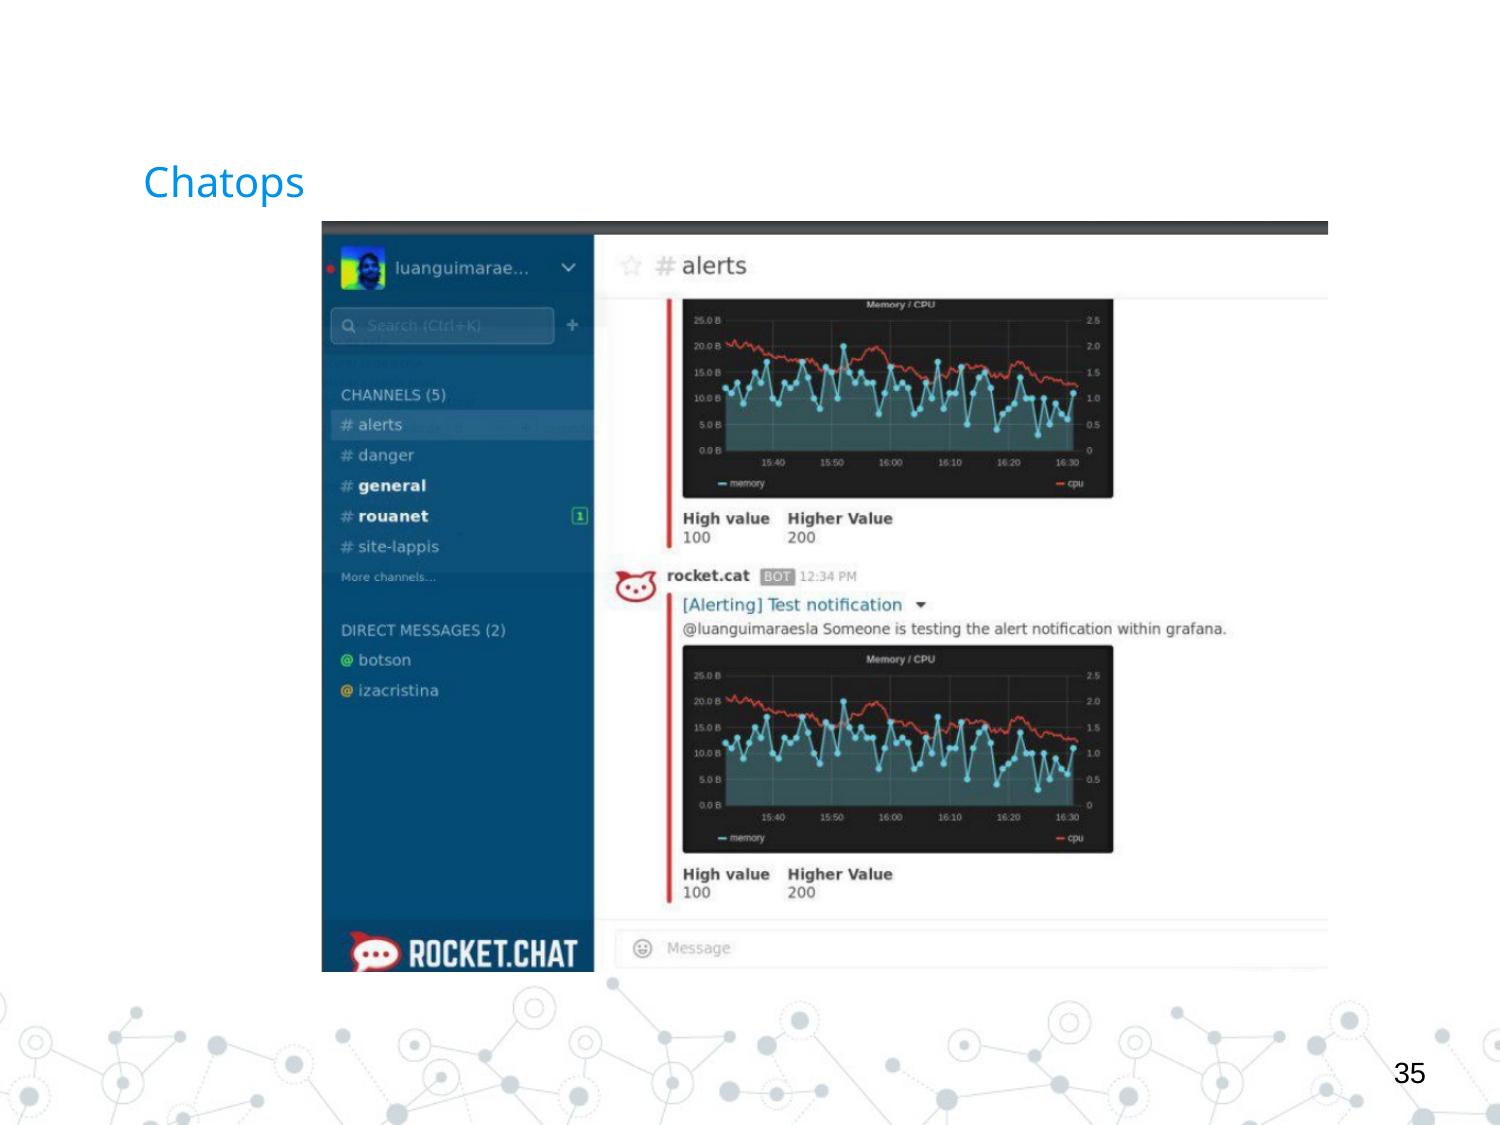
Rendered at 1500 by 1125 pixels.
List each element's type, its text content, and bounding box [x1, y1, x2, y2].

title Chatops [128, 67, 1372, 222]
slide_number <number> [1378, 1038, 1469, 1125]
picture [0, 0, 1500, 1125]
